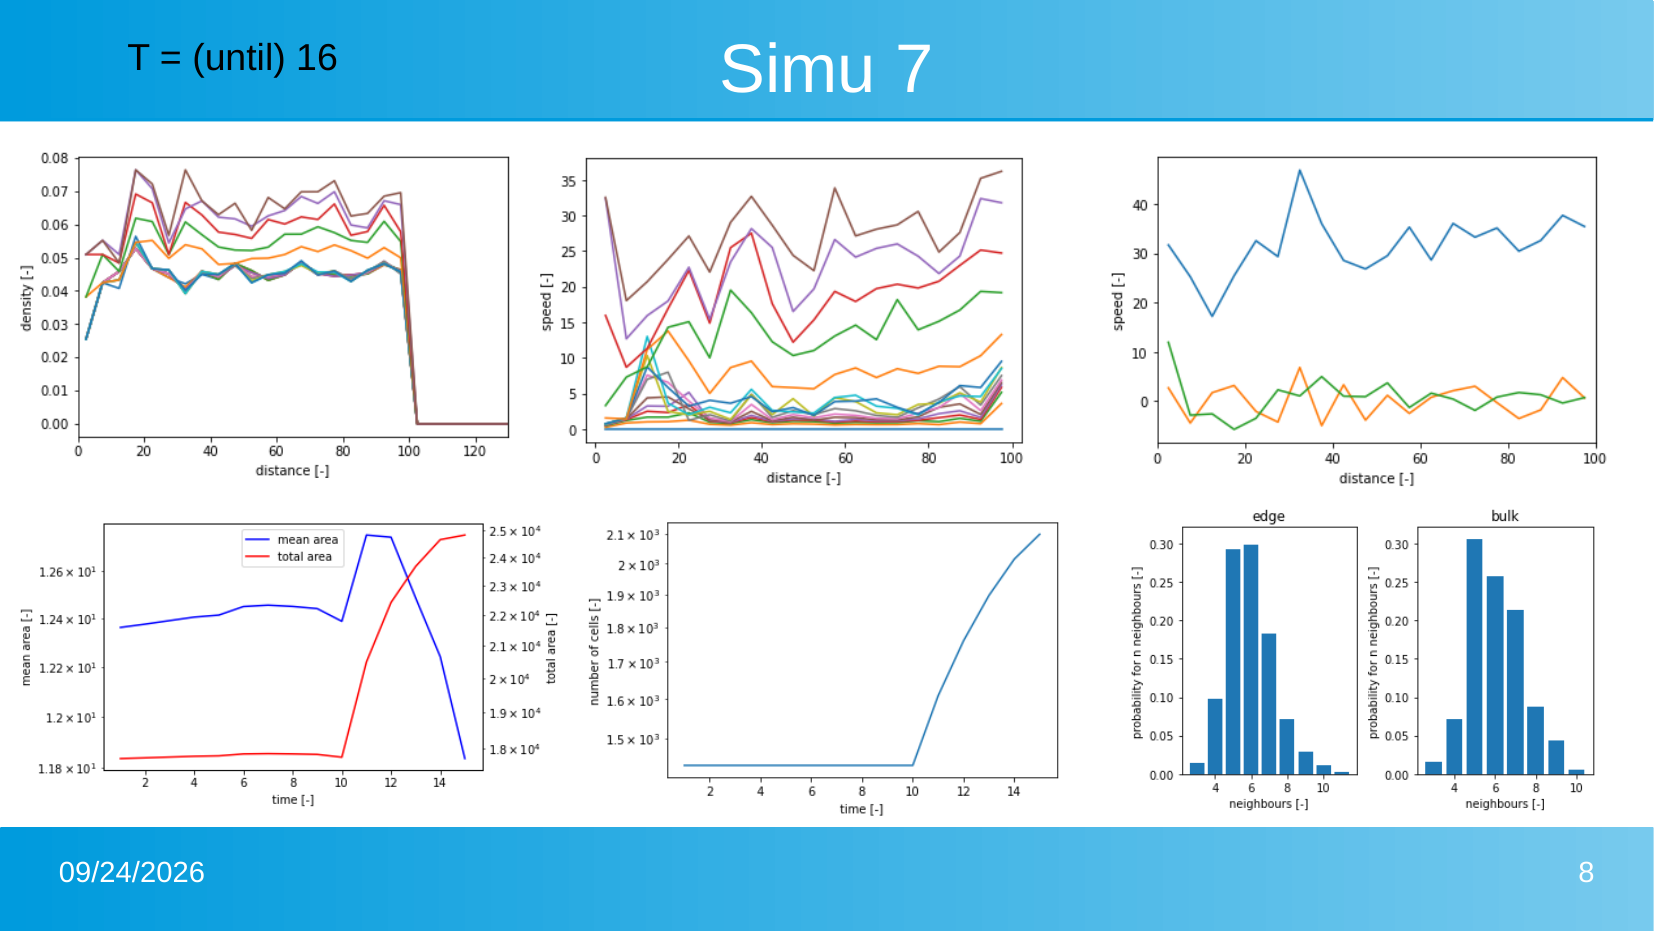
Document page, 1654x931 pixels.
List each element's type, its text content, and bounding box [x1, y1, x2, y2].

picture [1087, 149, 1613, 490]
picture [13, 519, 563, 813]
picture [582, 513, 1070, 817]
title Simu 7 [59, 29, 1595, 108]
picture [9, 144, 1040, 488]
picture [1125, 502, 1600, 817]
text_box T = (until) 16 [112, 29, 451, 87]
